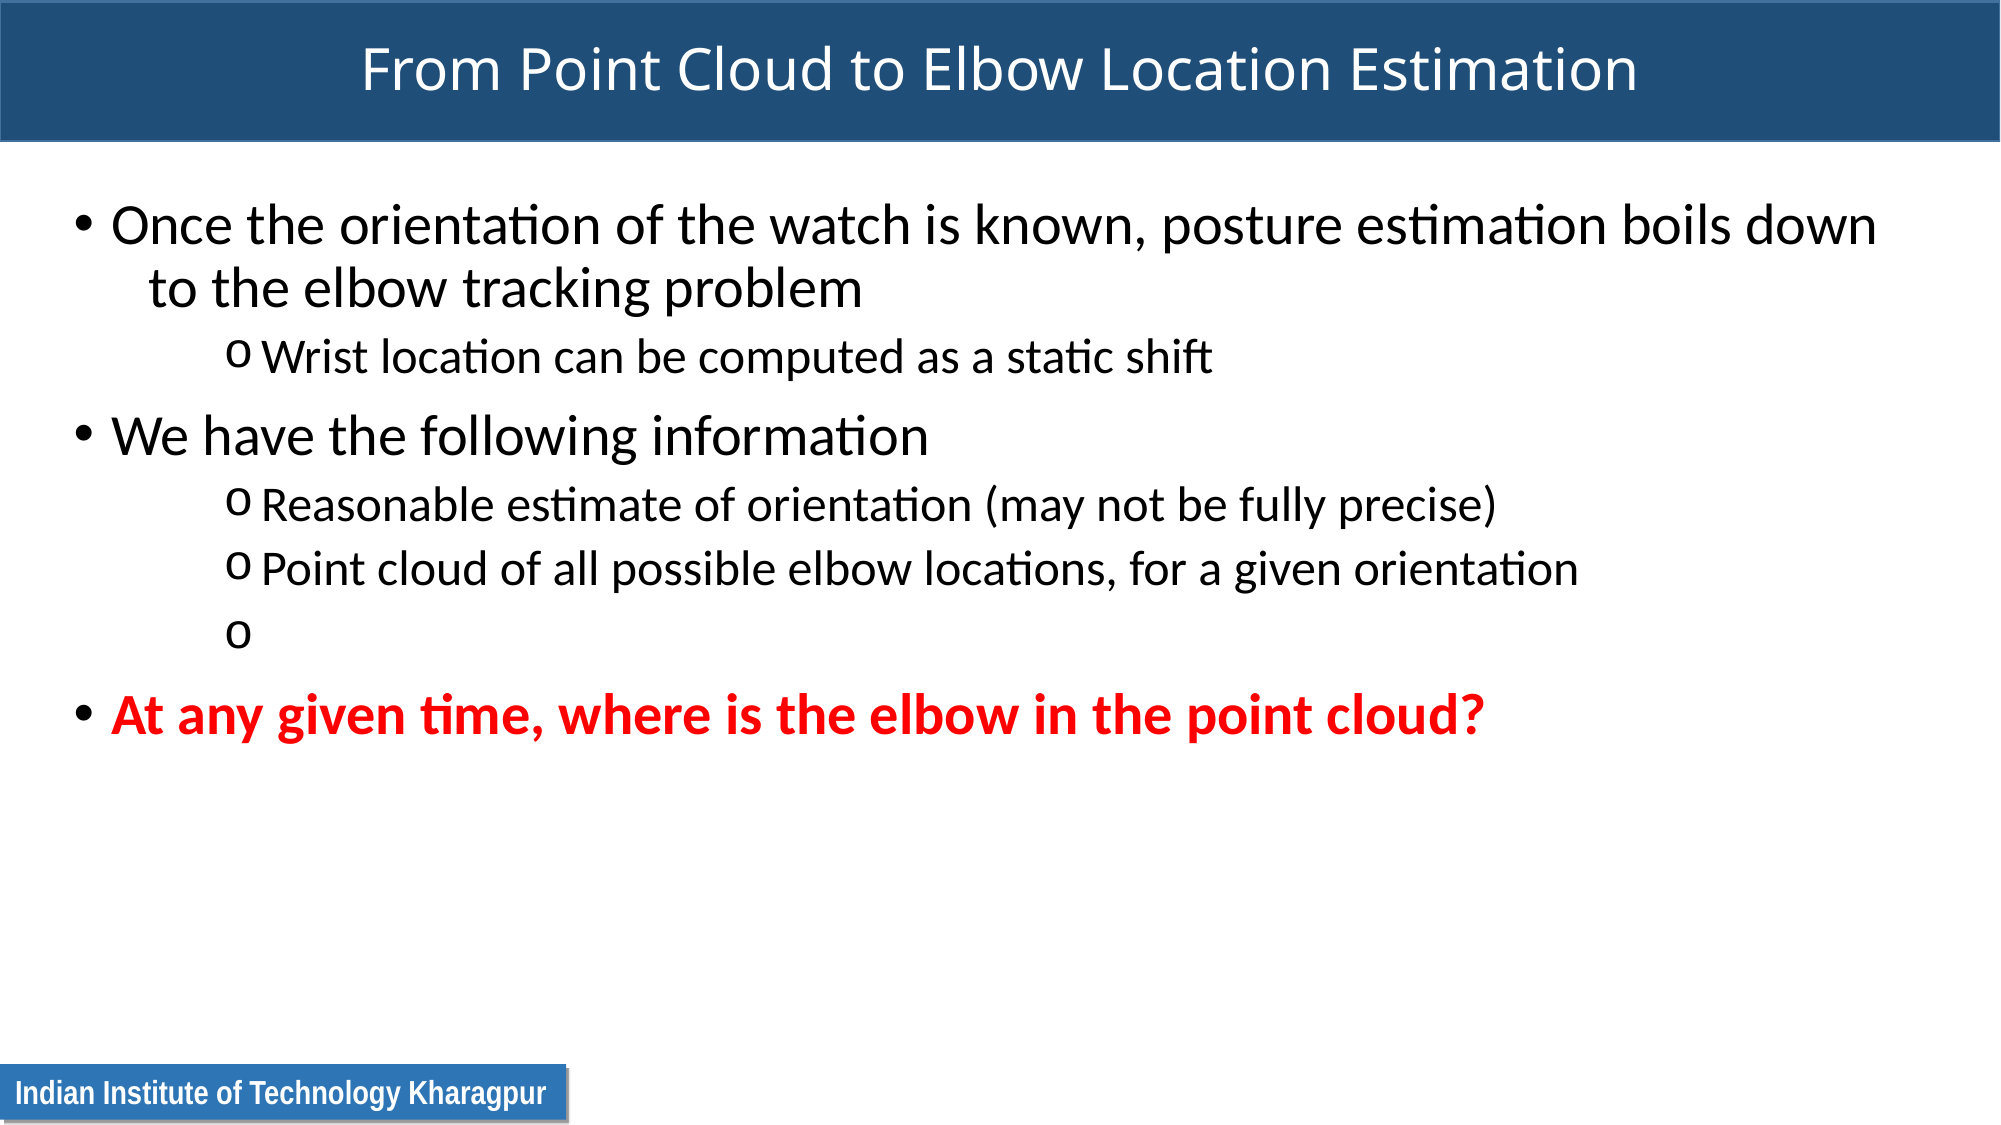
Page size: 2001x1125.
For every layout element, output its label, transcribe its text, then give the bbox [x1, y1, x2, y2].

list Once the orientation of the watch is known, posture estimation boils down to the elbow tracking problem Wrist location can be computed as a static shift We have the following information Reasonable estimate of orientation (may not be fully precise) Point cloud of all possible elbow locations, for a given orientation At any given time, where is the elbow in the point cloud? [58, 186, 1954, 1065]
title From Point Cloud to Elbow Location Estimation [0, 1, 2000, 141]
